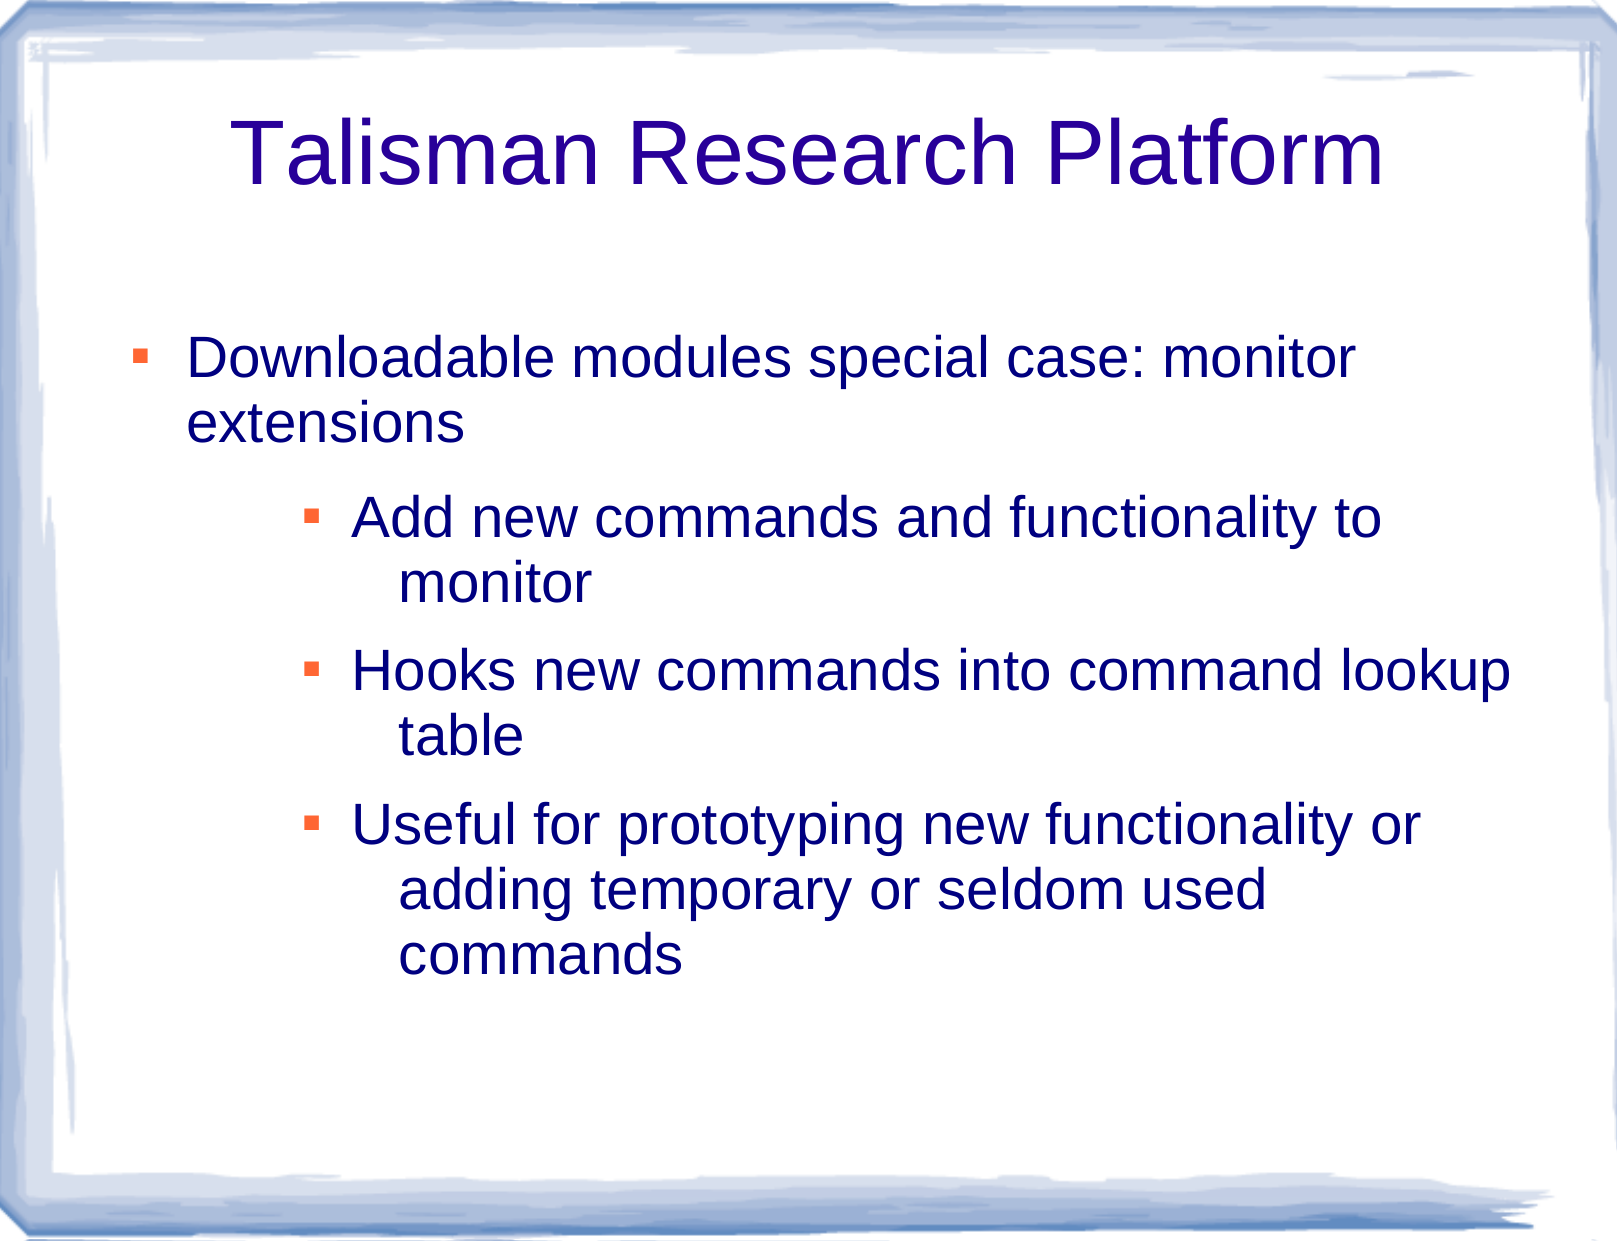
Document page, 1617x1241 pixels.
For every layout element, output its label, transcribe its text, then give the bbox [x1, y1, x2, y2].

picture [0, 0, 1617, 1241]
list Downloadable modules special case: monitor extensions Add new commands and functionality to monitor Hooks new commands into command lookup table Useful for prototyping new functionality or adding temporary or seldom used commands [115, 324, 1537, 1174]
title Talisman Research Platform [80, 49, 1537, 257]
